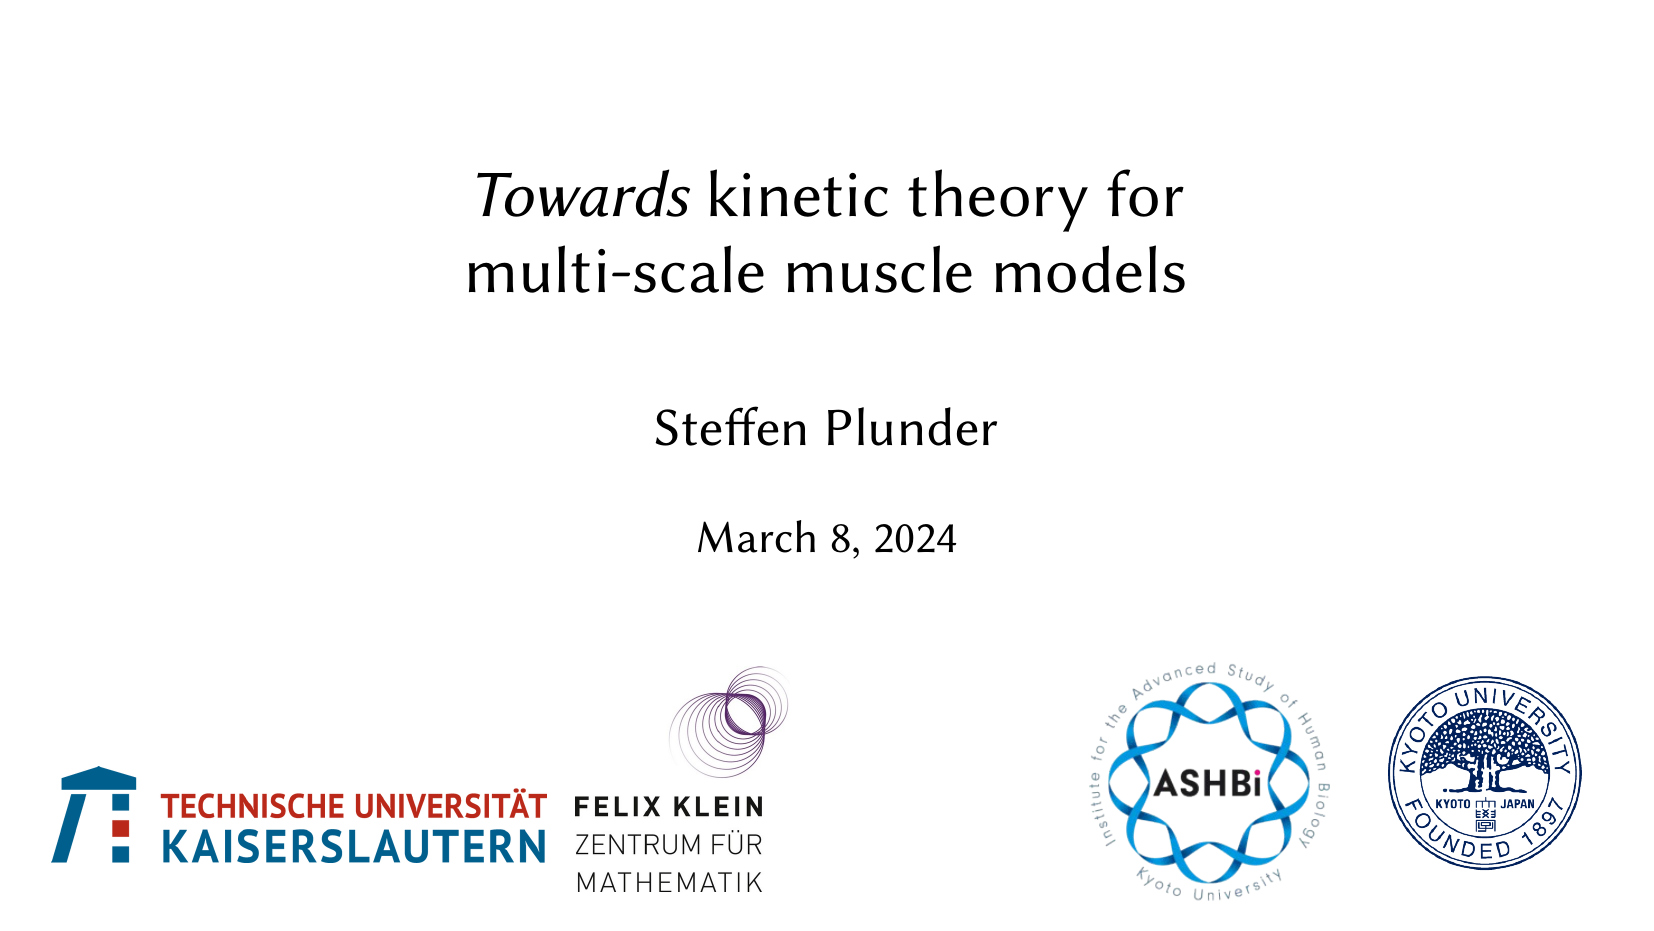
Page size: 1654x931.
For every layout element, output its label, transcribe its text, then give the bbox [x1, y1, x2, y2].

text_box Steffen Plunder March 8, 2024 [639, 389, 1015, 633]
picture [380, 856, 393, 863]
picture [575, 666, 790, 892]
picture [1059, 631, 1620, 931]
title Towards kinetic theory for multi-scale muscle models [82, 75, 1571, 390]
picture [299, 836, 306, 844]
picture [51, 766, 547, 863]
picture [199, 856, 212, 863]
picture [203, 842, 208, 850]
picture [170, 850, 179, 863]
picture [497, 836, 504, 844]
picture [497, 850, 506, 863]
picture [299, 850, 308, 863]
picture [527, 847, 539, 863]
